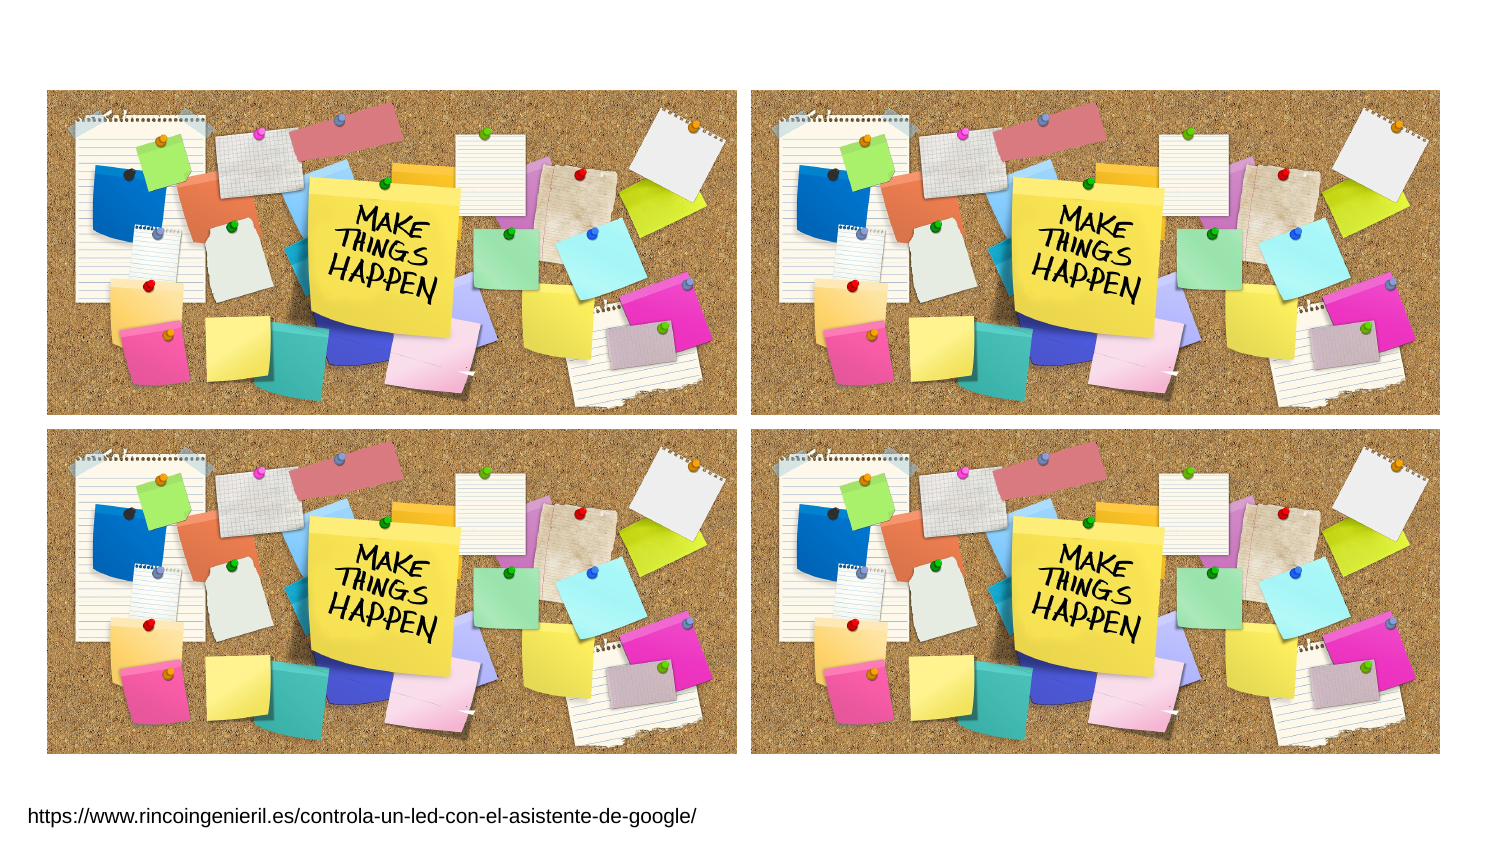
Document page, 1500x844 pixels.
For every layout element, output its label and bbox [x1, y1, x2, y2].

picture [47, 429, 737, 754]
picture [751, 90, 1440, 415]
picture [47, 90, 737, 415]
picture [751, 429, 1440, 754]
